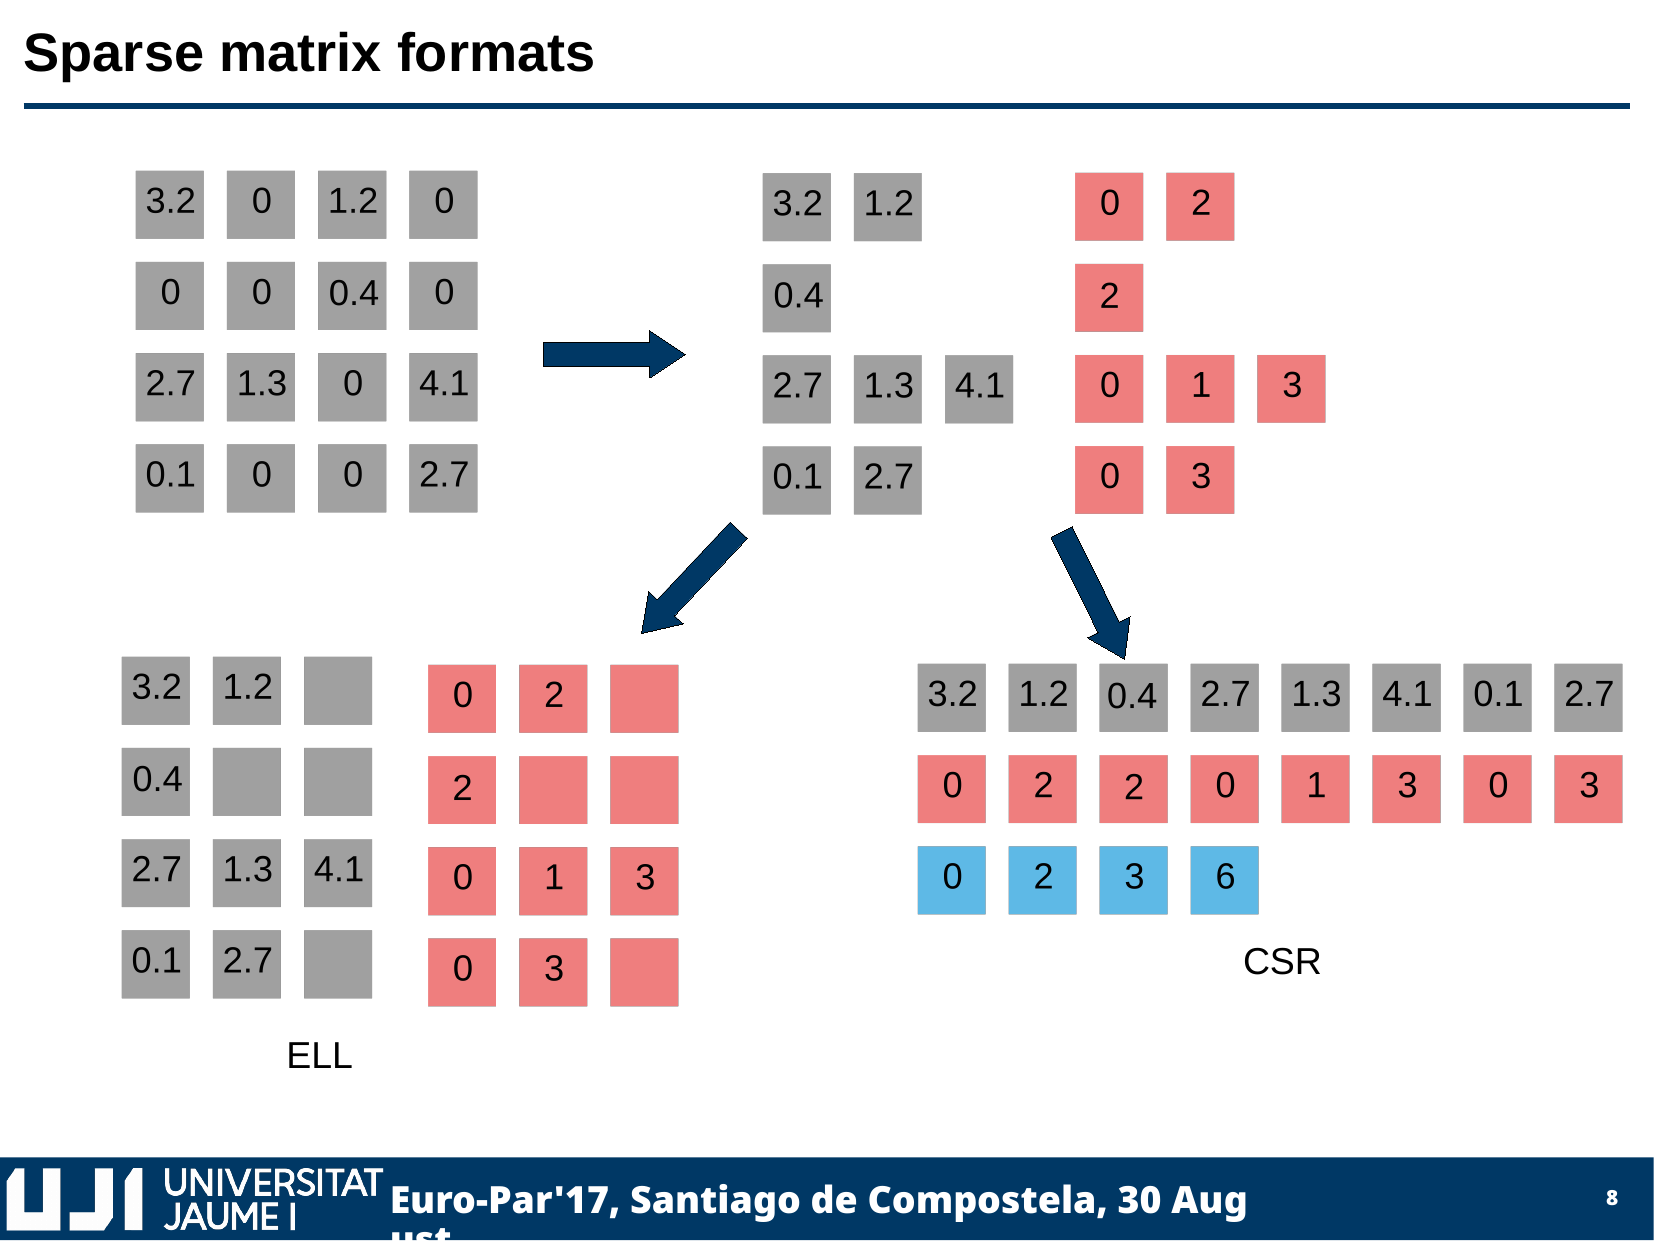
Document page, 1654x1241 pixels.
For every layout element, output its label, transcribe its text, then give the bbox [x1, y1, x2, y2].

title Sparse matrix formats [23, 0, 1630, 107]
picture [128, 163, 485, 520]
picture [755, 165, 1333, 522]
picture [910, 656, 1630, 922]
text_box [543, 330, 686, 378]
text_box CSR [1228, 933, 1338, 990]
picture [114, 649, 686, 1014]
text_box [1051, 526, 1131, 660]
text_box ELL [271, 1027, 368, 1084]
picture [0, 1158, 390, 1241]
text_box [641, 522, 748, 634]
